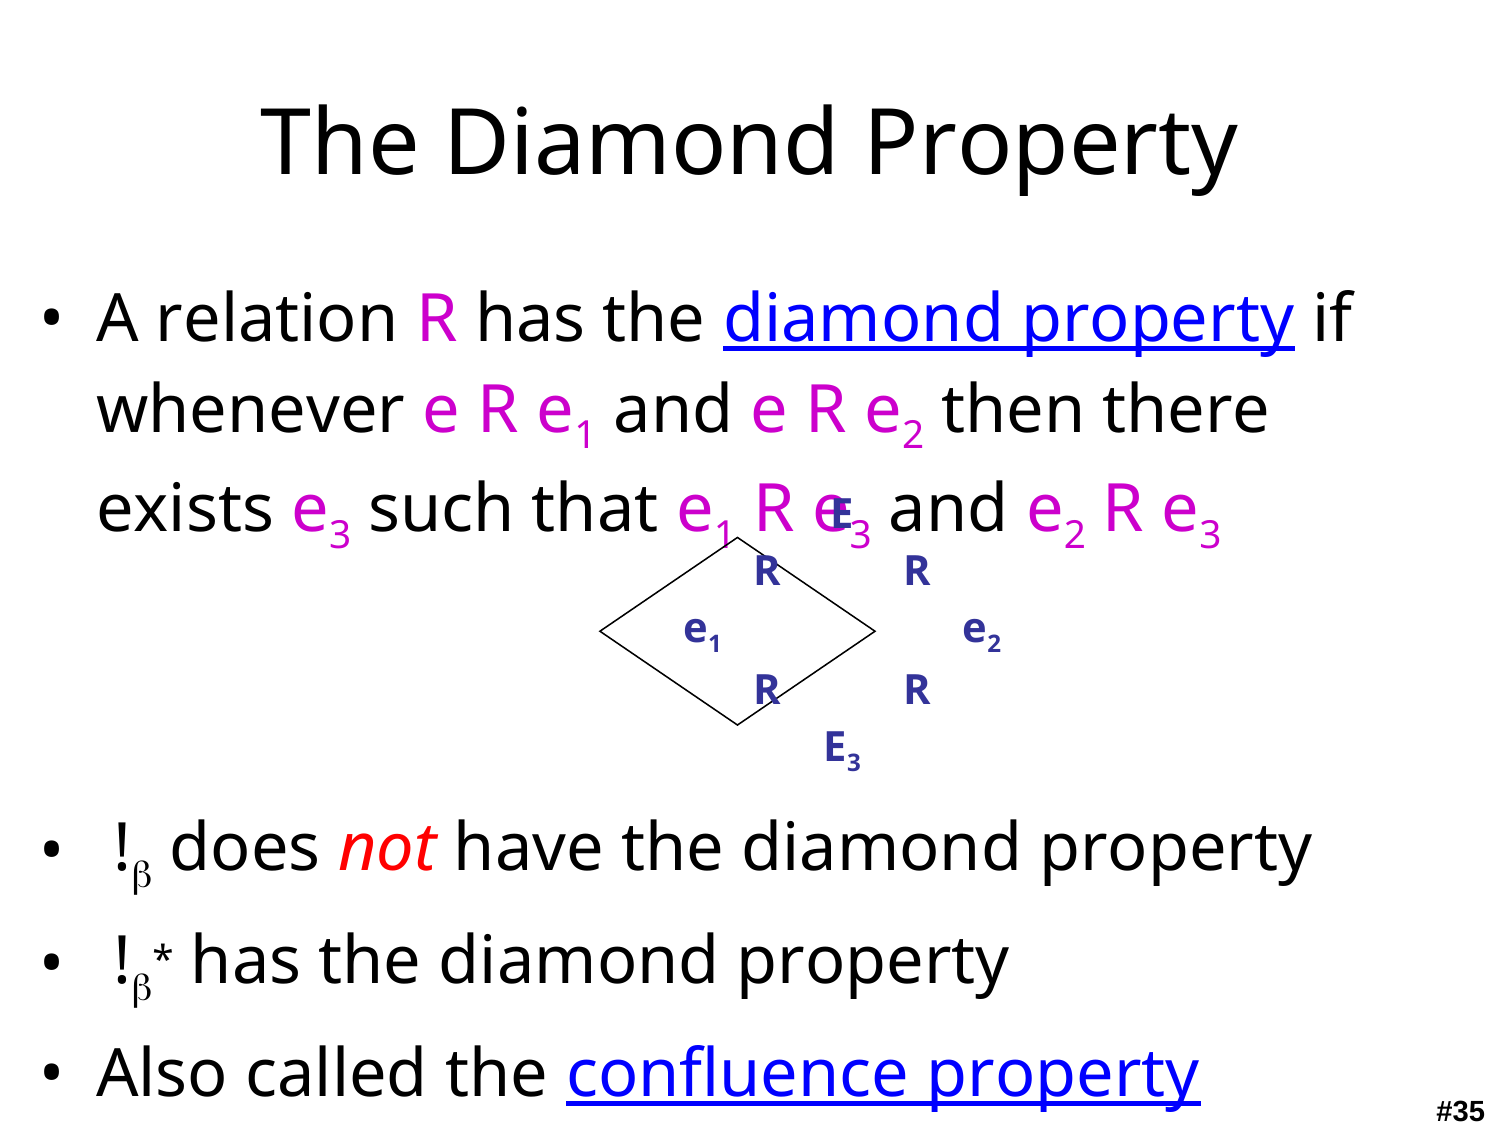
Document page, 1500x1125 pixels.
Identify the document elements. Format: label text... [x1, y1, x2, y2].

list A relation R has the diamond property if whenever e R e1 and e R e2 then there exists e3 such that e1 R e3 and e2 R e3 ! does not have the diamond property !* has the diamond property Also called the confluence property [24, 262, 1476, 1125]
text_box E R R e1 e2 R R E3 [599, 537, 876, 726]
title The Diamond Property [24, 45, 1476, 233]
